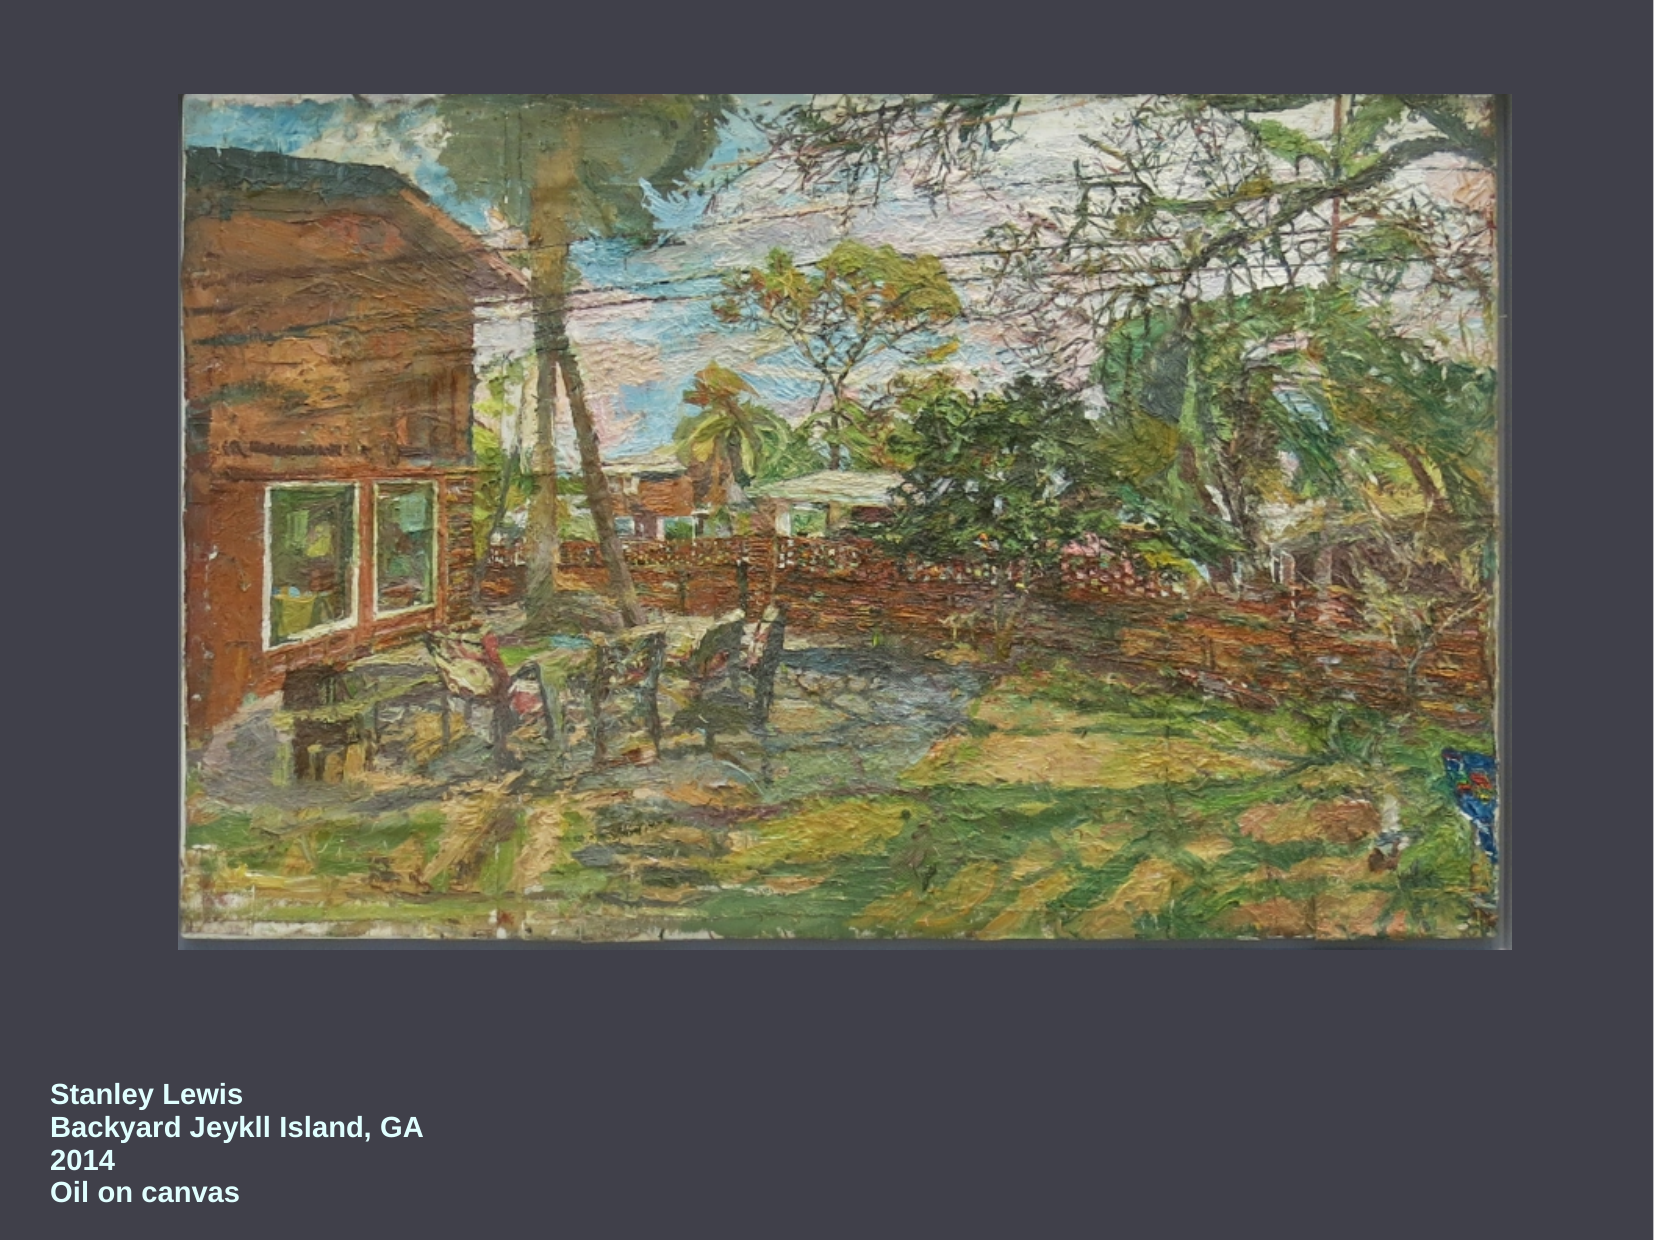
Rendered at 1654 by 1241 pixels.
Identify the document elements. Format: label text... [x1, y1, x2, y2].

picture [178, 94, 1512, 950]
text_box Stanley Lewis Backyard Jeykll Island, GA 2014 Oil on canvas [35, 1070, 1205, 1217]
